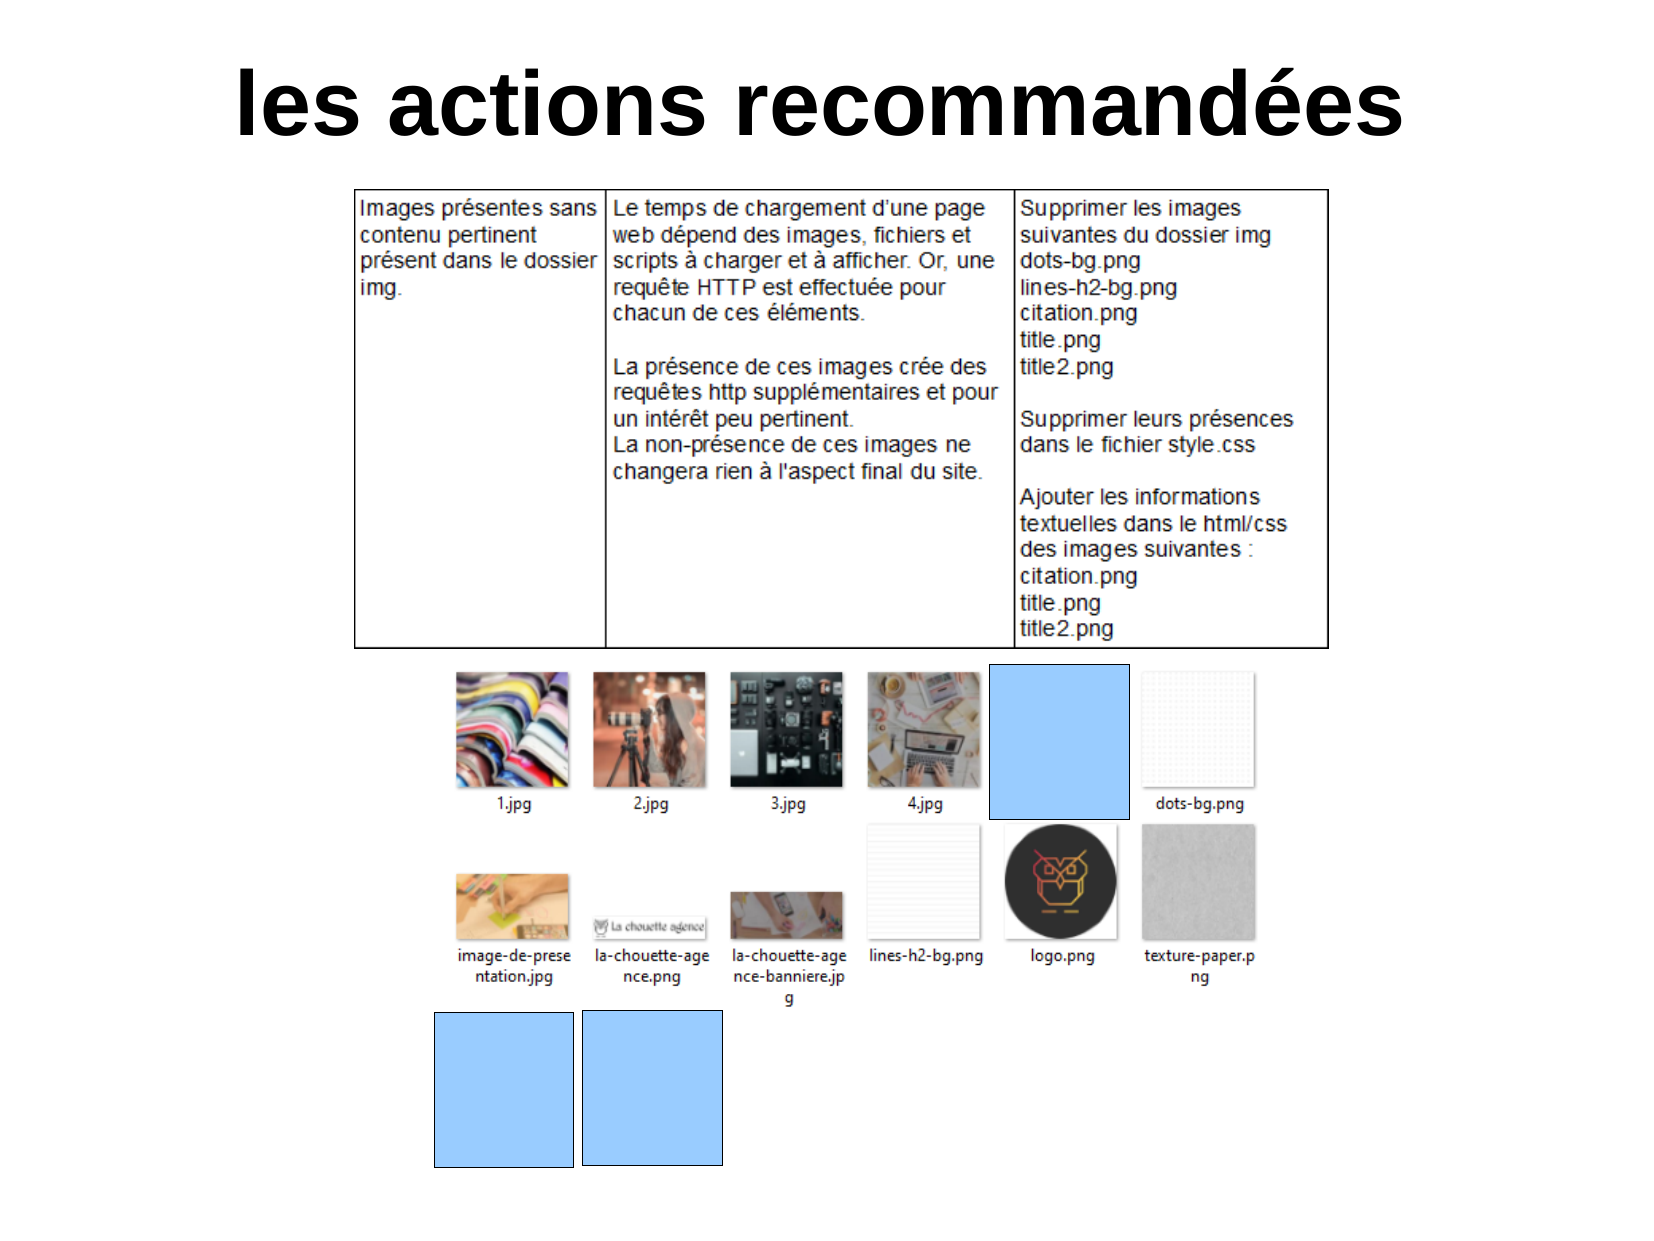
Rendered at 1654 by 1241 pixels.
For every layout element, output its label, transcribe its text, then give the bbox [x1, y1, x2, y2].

title les actions recommandées [76, 0, 1565, 208]
picture [354, 189, 1329, 650]
text_box [434, 1012, 574, 1168]
text_box [582, 1010, 723, 1166]
picture [443, 664, 1270, 1181]
text_box [989, 664, 1130, 820]
